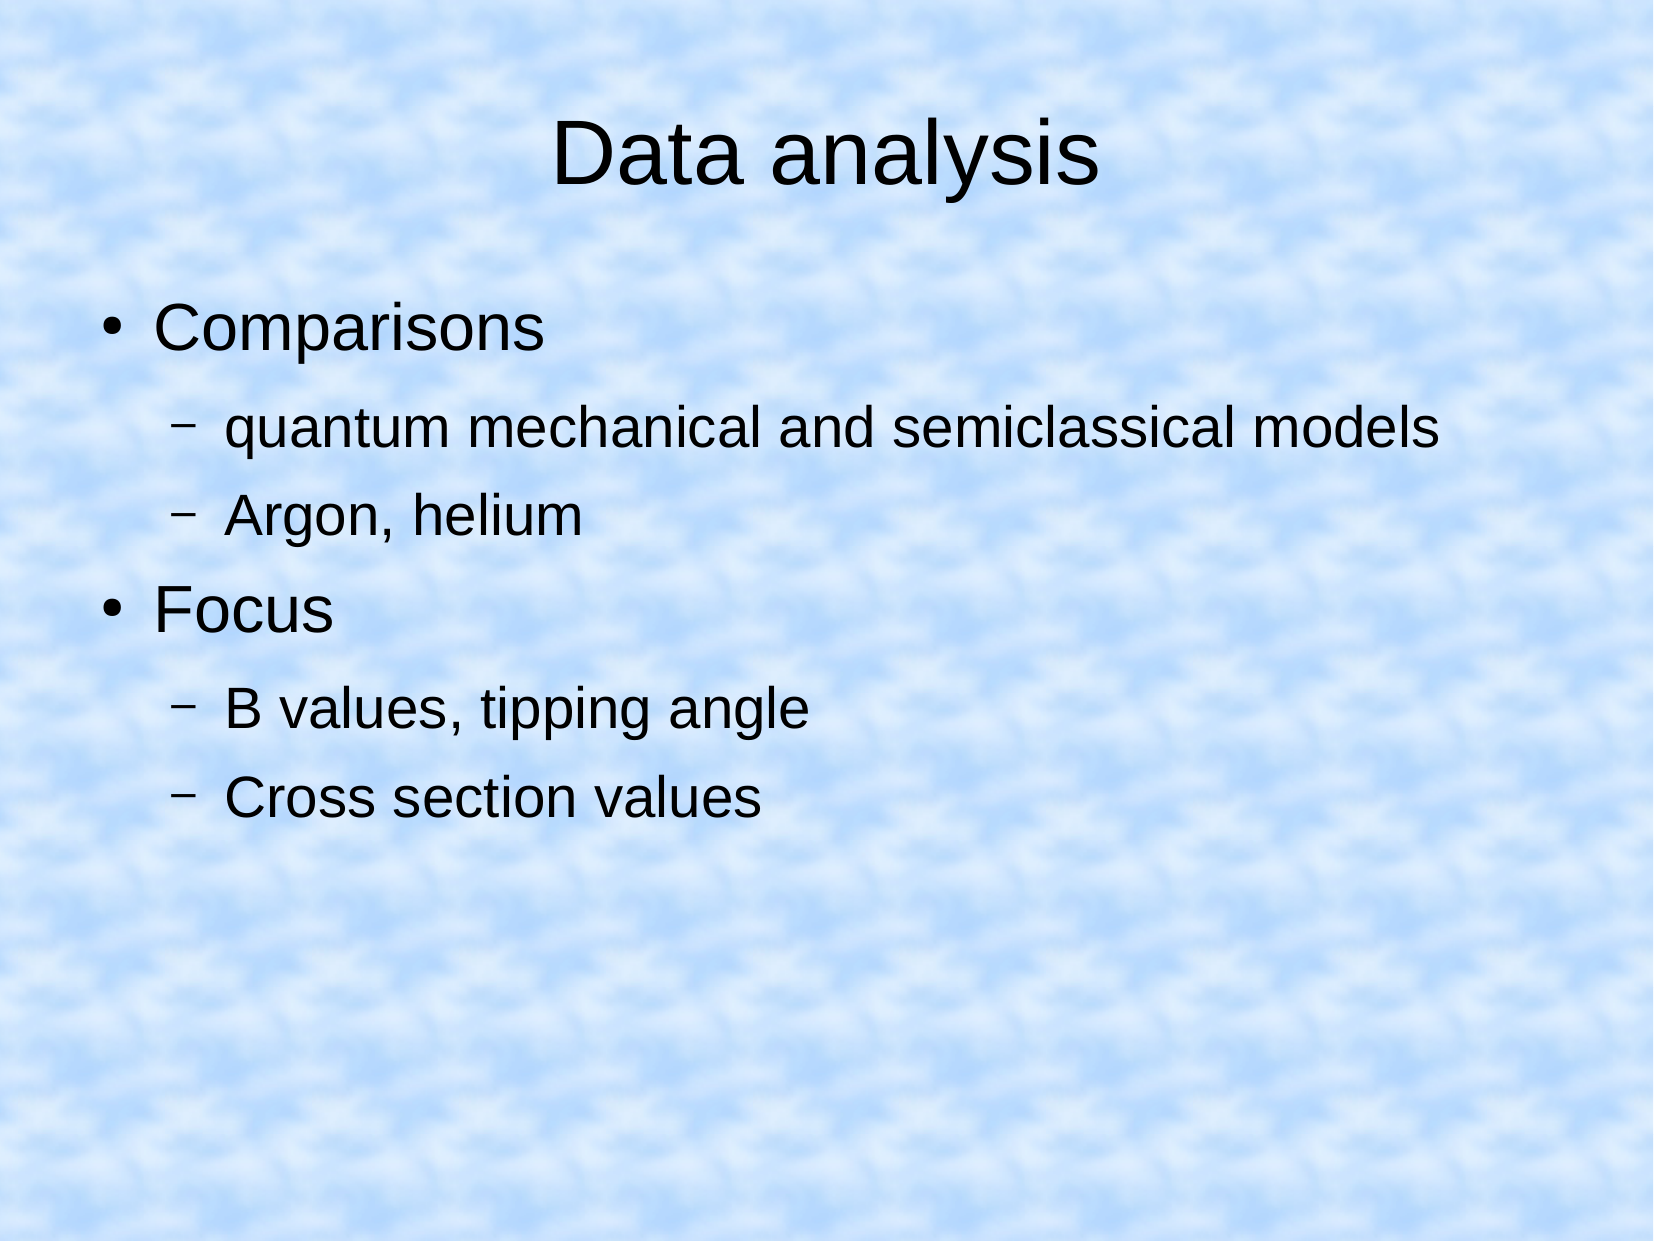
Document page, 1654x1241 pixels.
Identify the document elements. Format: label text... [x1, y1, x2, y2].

picture [0, 0, 1654, 1241]
title Data analysis [82, 49, 1571, 257]
list Comparisons quantum mechanical and semiclassical models Argon, helium Focus B values, tipping angle Cross section values [82, 290, 1571, 1010]
